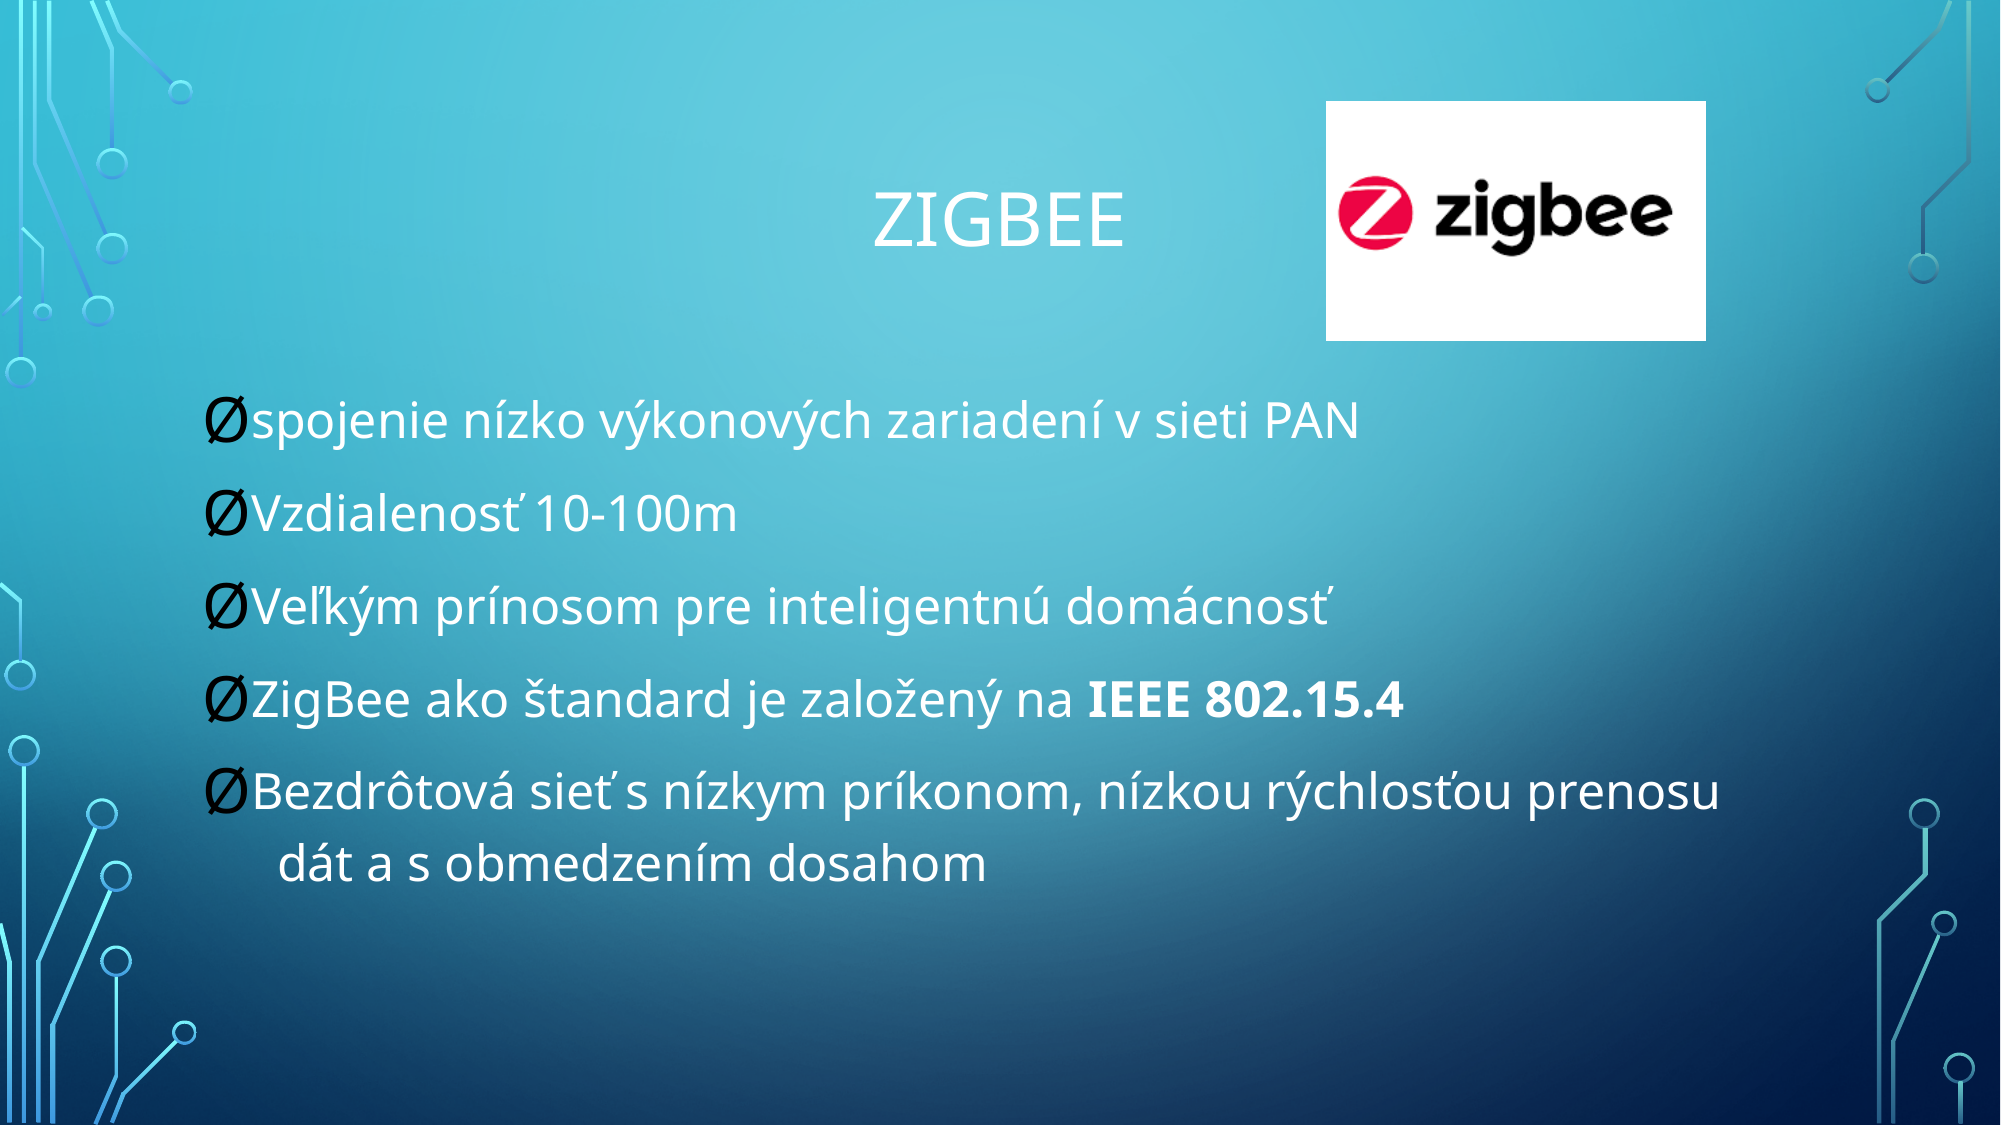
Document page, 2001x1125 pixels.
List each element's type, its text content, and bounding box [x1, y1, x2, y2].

title zigbee [187, 101, 1813, 344]
list spojenie nízko výkonových zariadení v sieti PAN Vzdialenosť 10-100m Veľkým prínosom pre inteligentnú domácnosť ZigBee ako štandard je založený na IEEE 802.15.4 Bezdrôtová sieť s nízkym príkonom, nízkou rýchlosťou prenosu dát a s obmedzením dosahom [187, 369, 1813, 951]
picture [1326, 101, 1706, 341]
